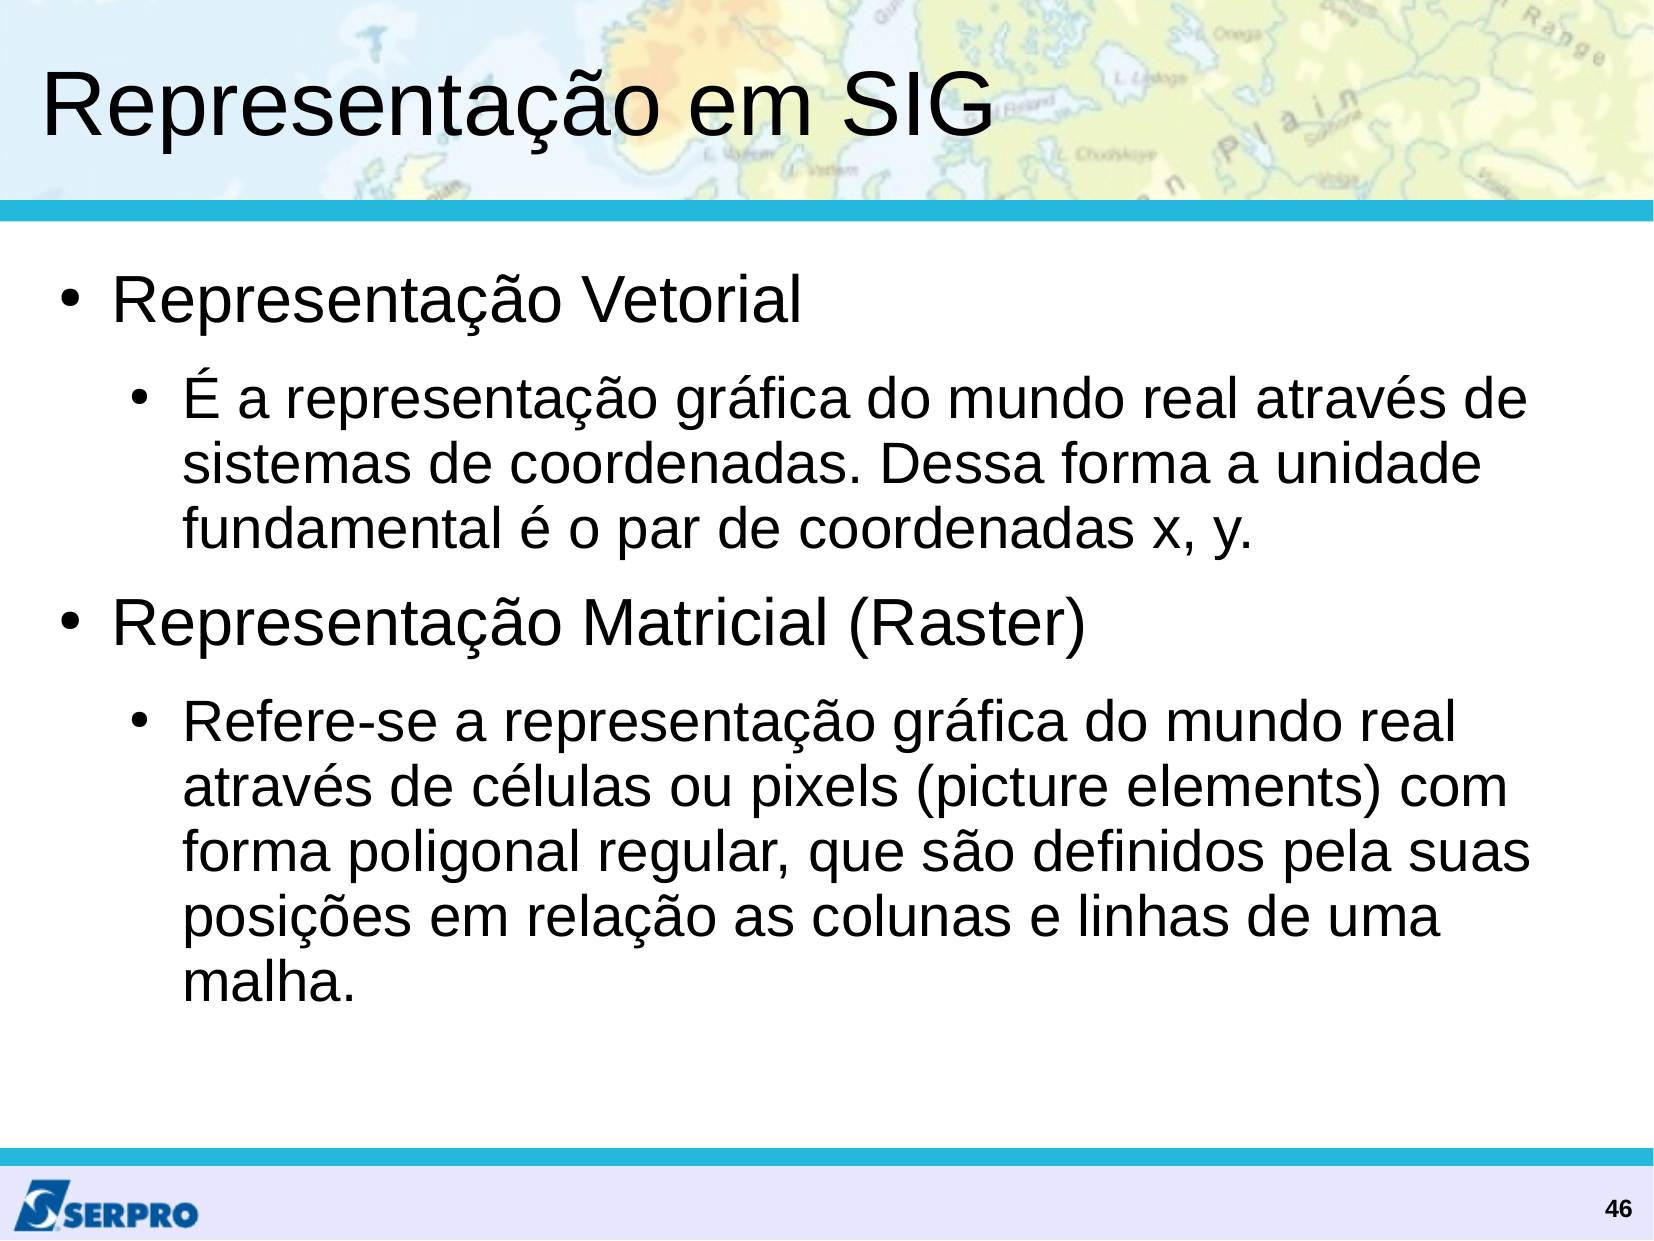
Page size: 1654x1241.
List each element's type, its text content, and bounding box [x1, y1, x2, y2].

list Representação Vetorial É a representação gráfica do mundo real através de sistemas de coordenadas. Dessa forma a unidade fundamental é o par de coordenadas x, y. Representação Matricial (Raster) Refere-se a representação gráfica do mundo real através de células ou pixels (picture elements) com forma poligonal regular, que são definidos pela suas posições em relação as colunas e linhas de uma malha. [40, 261, 1616, 1081]
picture [10, 1177, 201, 1235]
title Representação em SIG [40, 49, 1614, 159]
